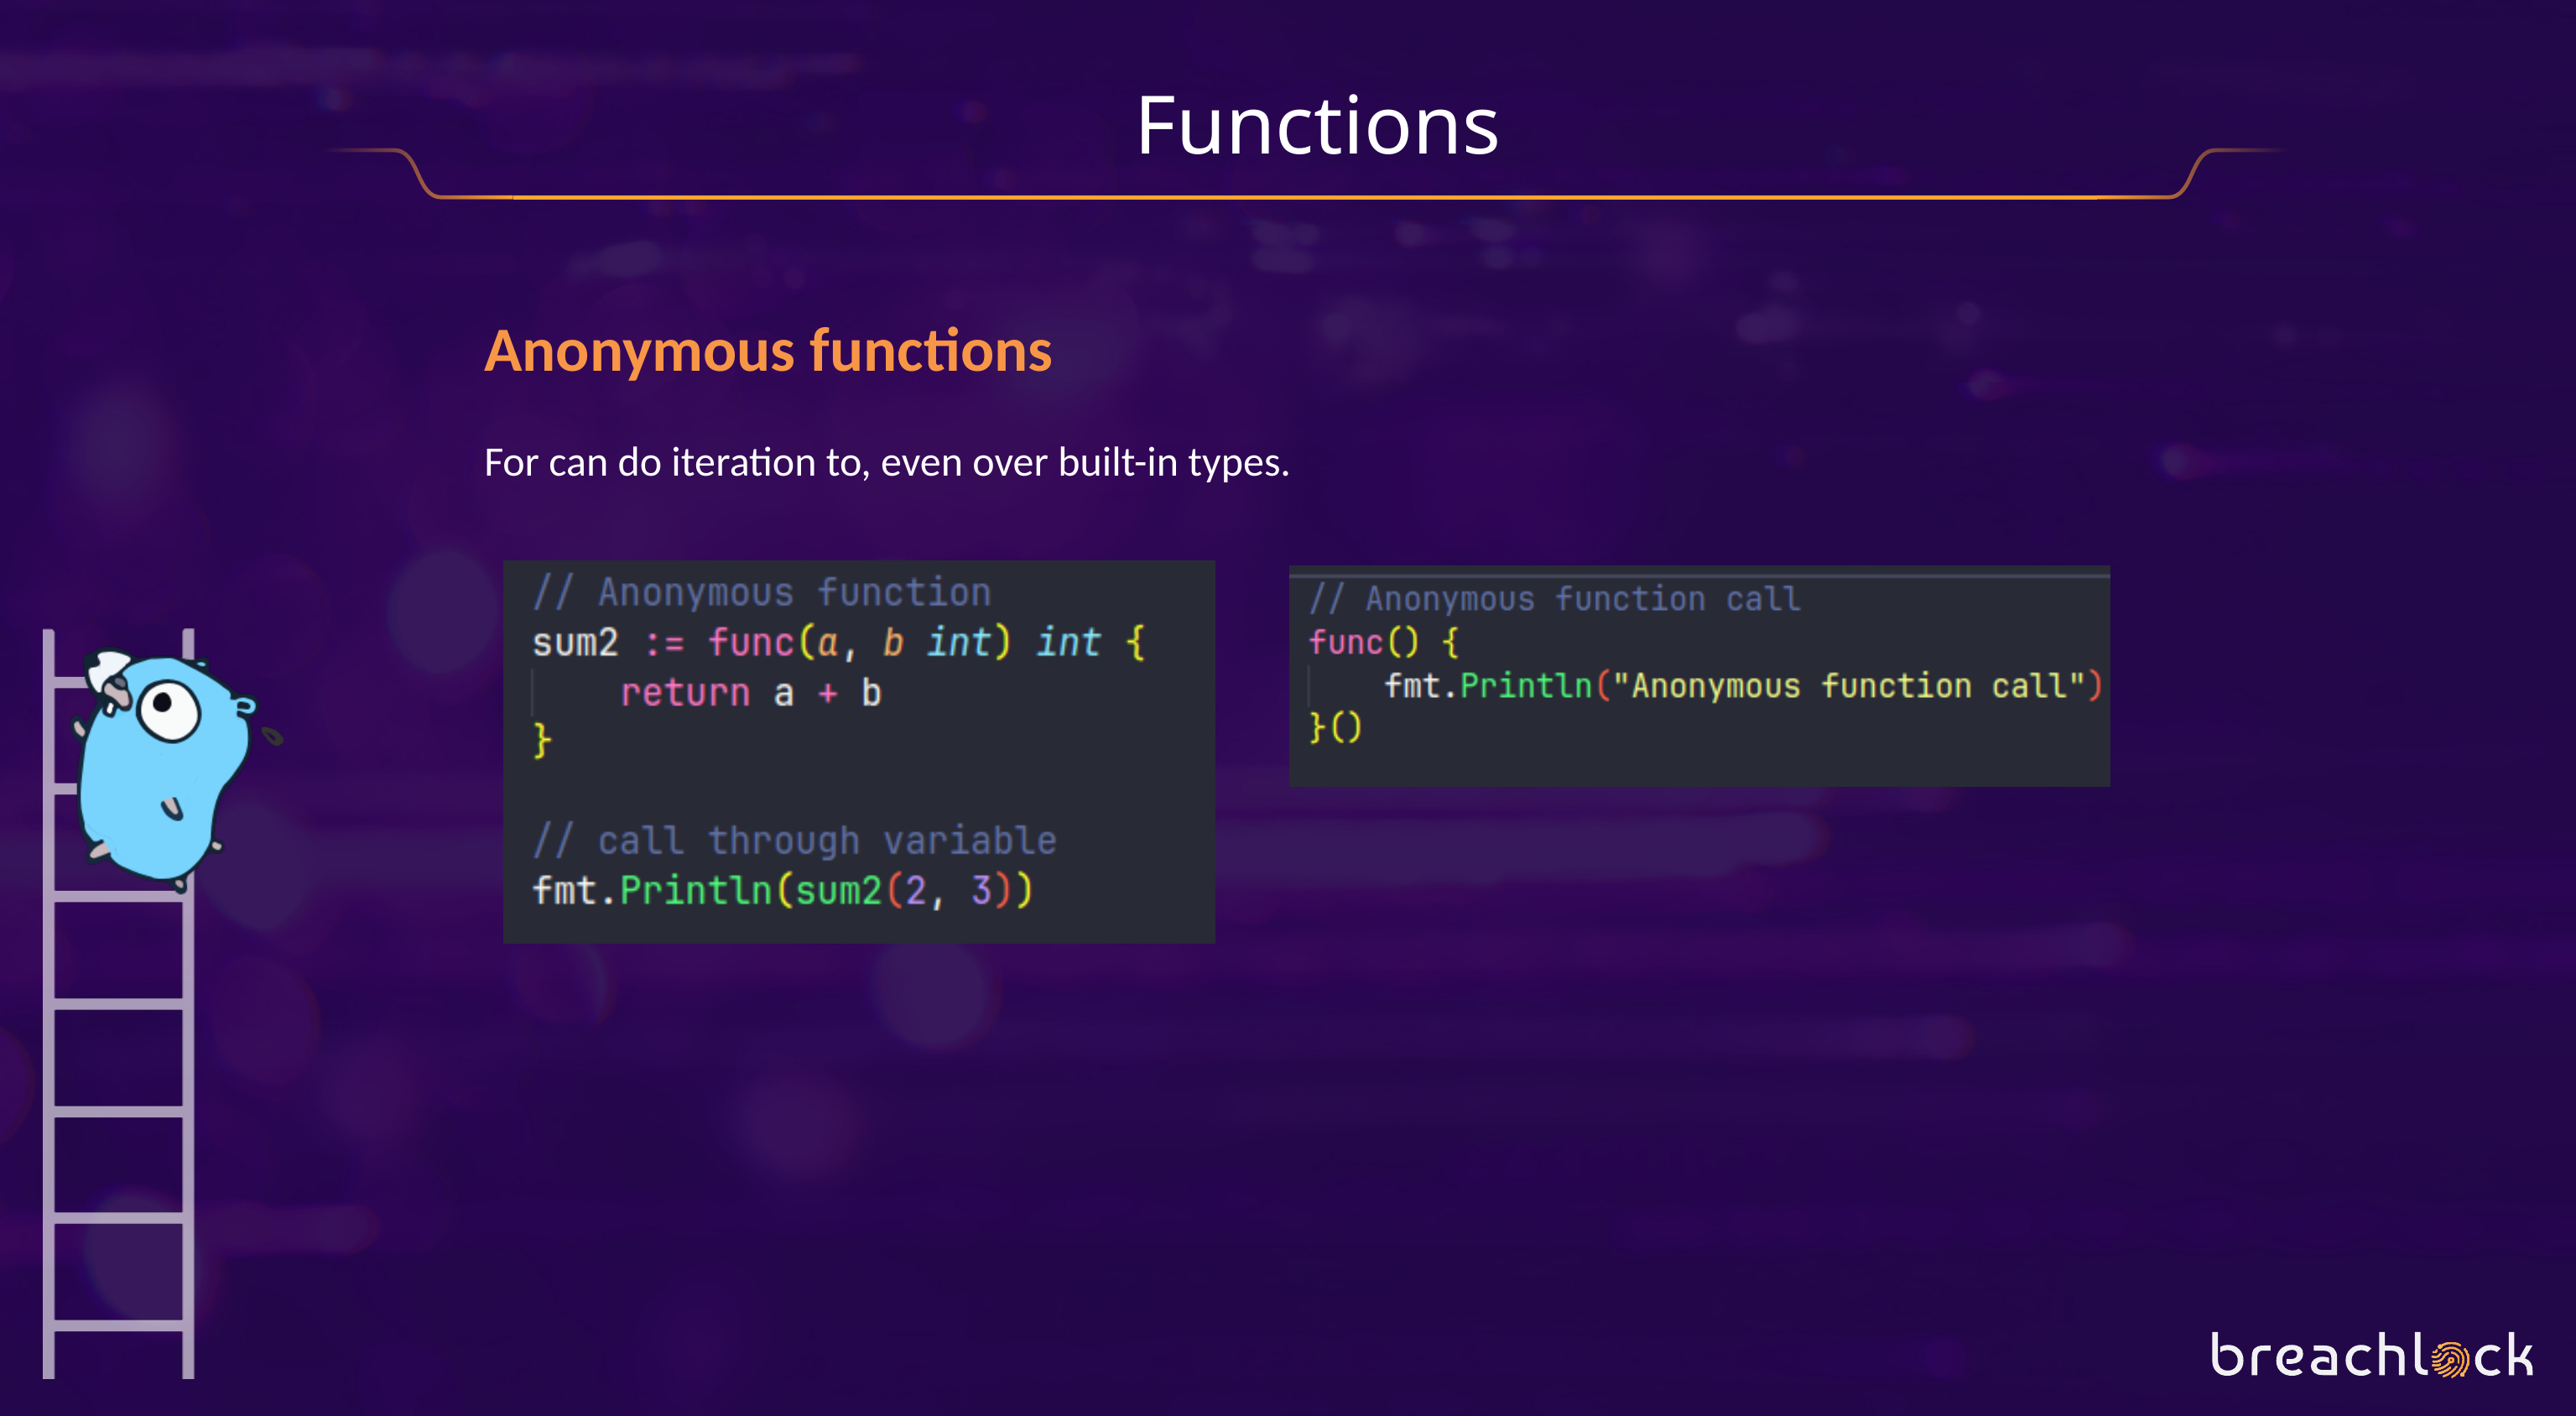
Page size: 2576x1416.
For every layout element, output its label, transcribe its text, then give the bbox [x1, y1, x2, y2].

text_box [2211, 1330, 2535, 1379]
text_box Anonymous functions For can do iteration to, even over built-in types. [409, 226, 2360, 831]
picture [0, 0, 2576, 1416]
text_box [239, 68, 2370, 279]
text_box Functions [440, 84, 2196, 170]
